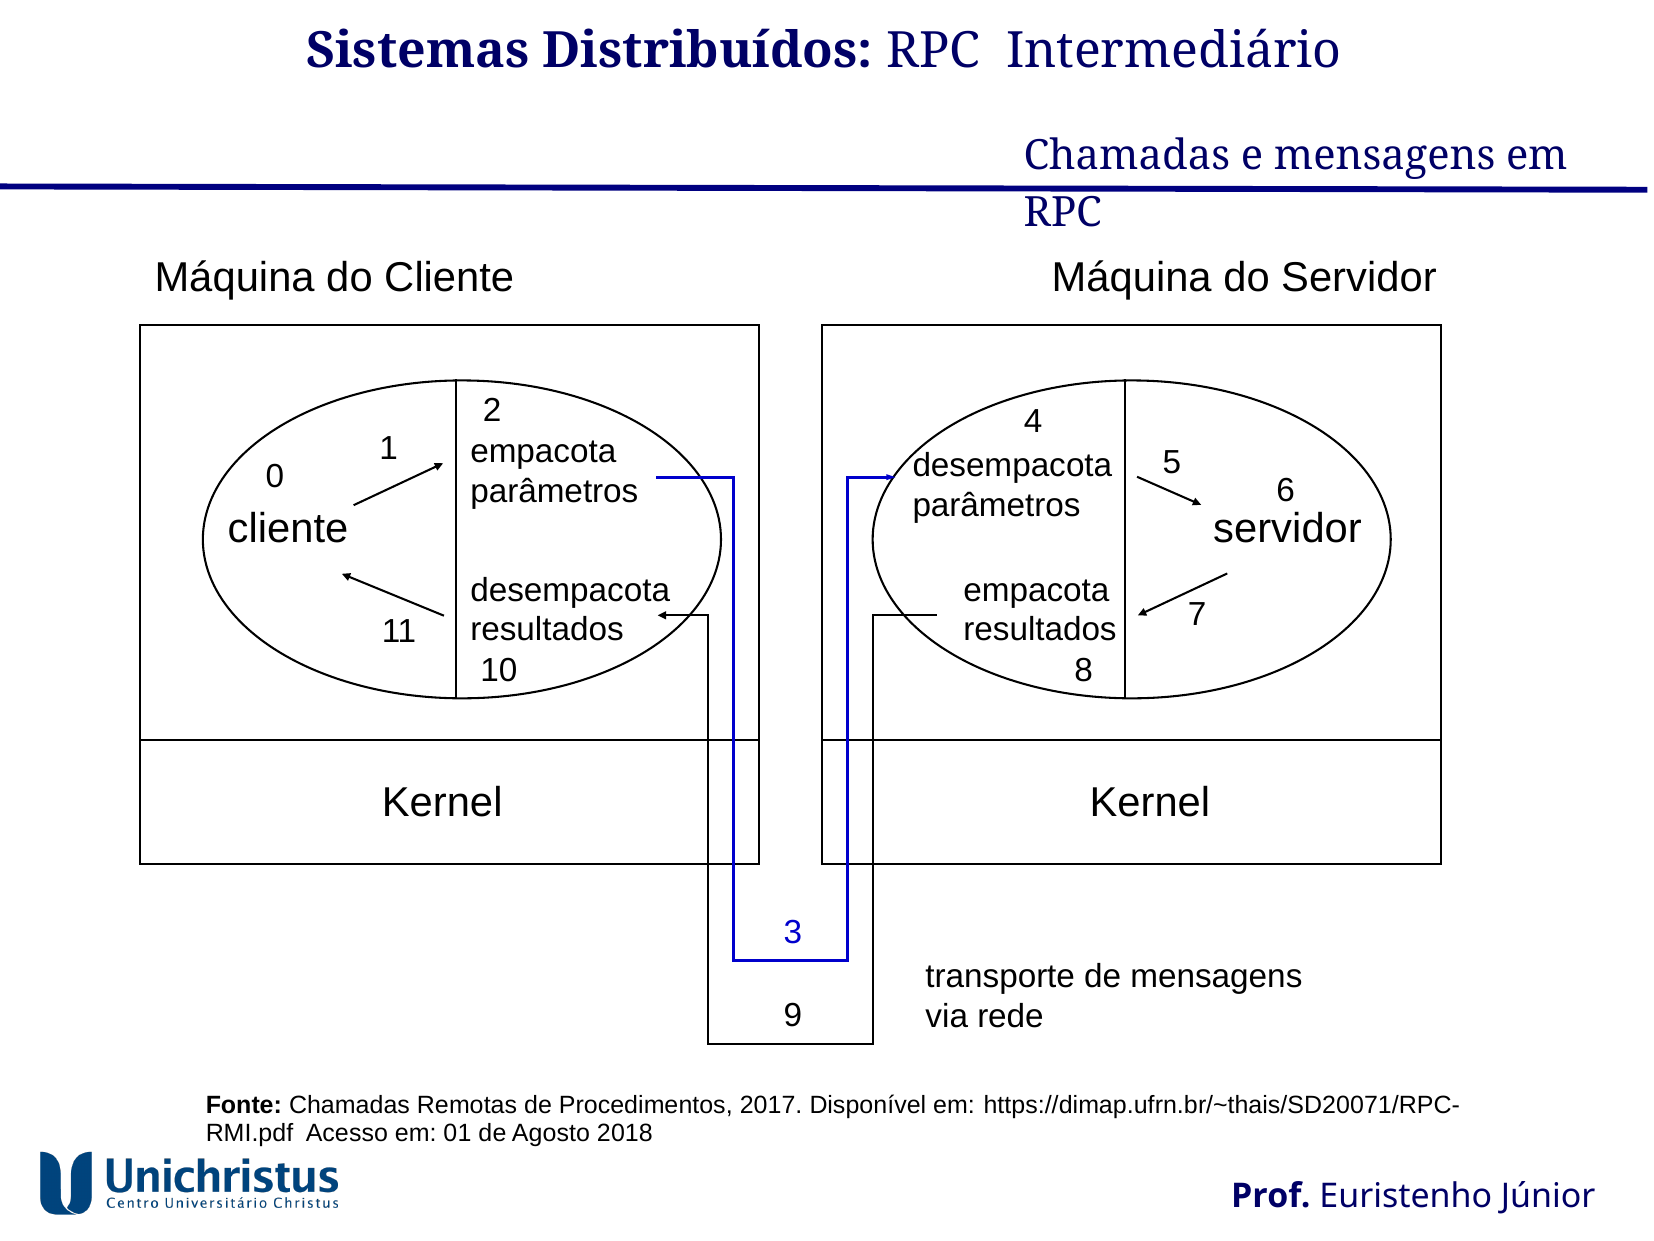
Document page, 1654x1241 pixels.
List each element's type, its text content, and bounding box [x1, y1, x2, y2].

text_box servidor [1198, 493, 1378, 559]
text_box empacota parâmetros [455, 421, 657, 518]
text_box desempacota parâmetros [897, 435, 1128, 531]
text_box desempacota resultados [455, 560, 686, 656]
text_box 1 [364, 418, 413, 475]
picture [35, 1148, 343, 1217]
text_box 11 [367, 601, 432, 657]
text_box Máquina do Servidor [1036, 242, 1453, 308]
text_box Máquina do Cliente [139, 242, 530, 308]
text_box Prof. Euristenho Júnior [1216, 1163, 1654, 1224]
text_box Fonte: Chamadas Remotas de Procedimentos, 2017. Disponível em: https://dimap.ufrn.br/~thais/SD20071/RPC-RMI.pdf Acesso em: 01 de Agosto 2018 [190, 1083, 1517, 1162]
text_box 6 [1261, 460, 1310, 516]
text_box 5 [1147, 432, 1197, 489]
text_box 4 [1008, 391, 1058, 447]
text_box Kernel [367, 767, 518, 833]
text_box Kernel [1074, 767, 1226, 833]
text_box 0 [250, 446, 299, 503]
text_box 2 [468, 380, 517, 436]
text_box Sistemas Distribuídos: RPC Intermediário [291, 6, 1363, 113]
text_box 9 [768, 985, 818, 1041]
text_box 10 [465, 640, 533, 696]
text_box 8 [1059, 640, 1108, 696]
text_box Chamadas e mensagens em RPC [1008, 117, 1654, 197]
text_box transporte de mensagens via rede [910, 946, 1318, 1043]
text_box cliente [212, 493, 364, 559]
text_box 7 [1173, 584, 1222, 641]
text_box 3 [768, 902, 818, 958]
text_box empacota resultados [948, 560, 1132, 656]
